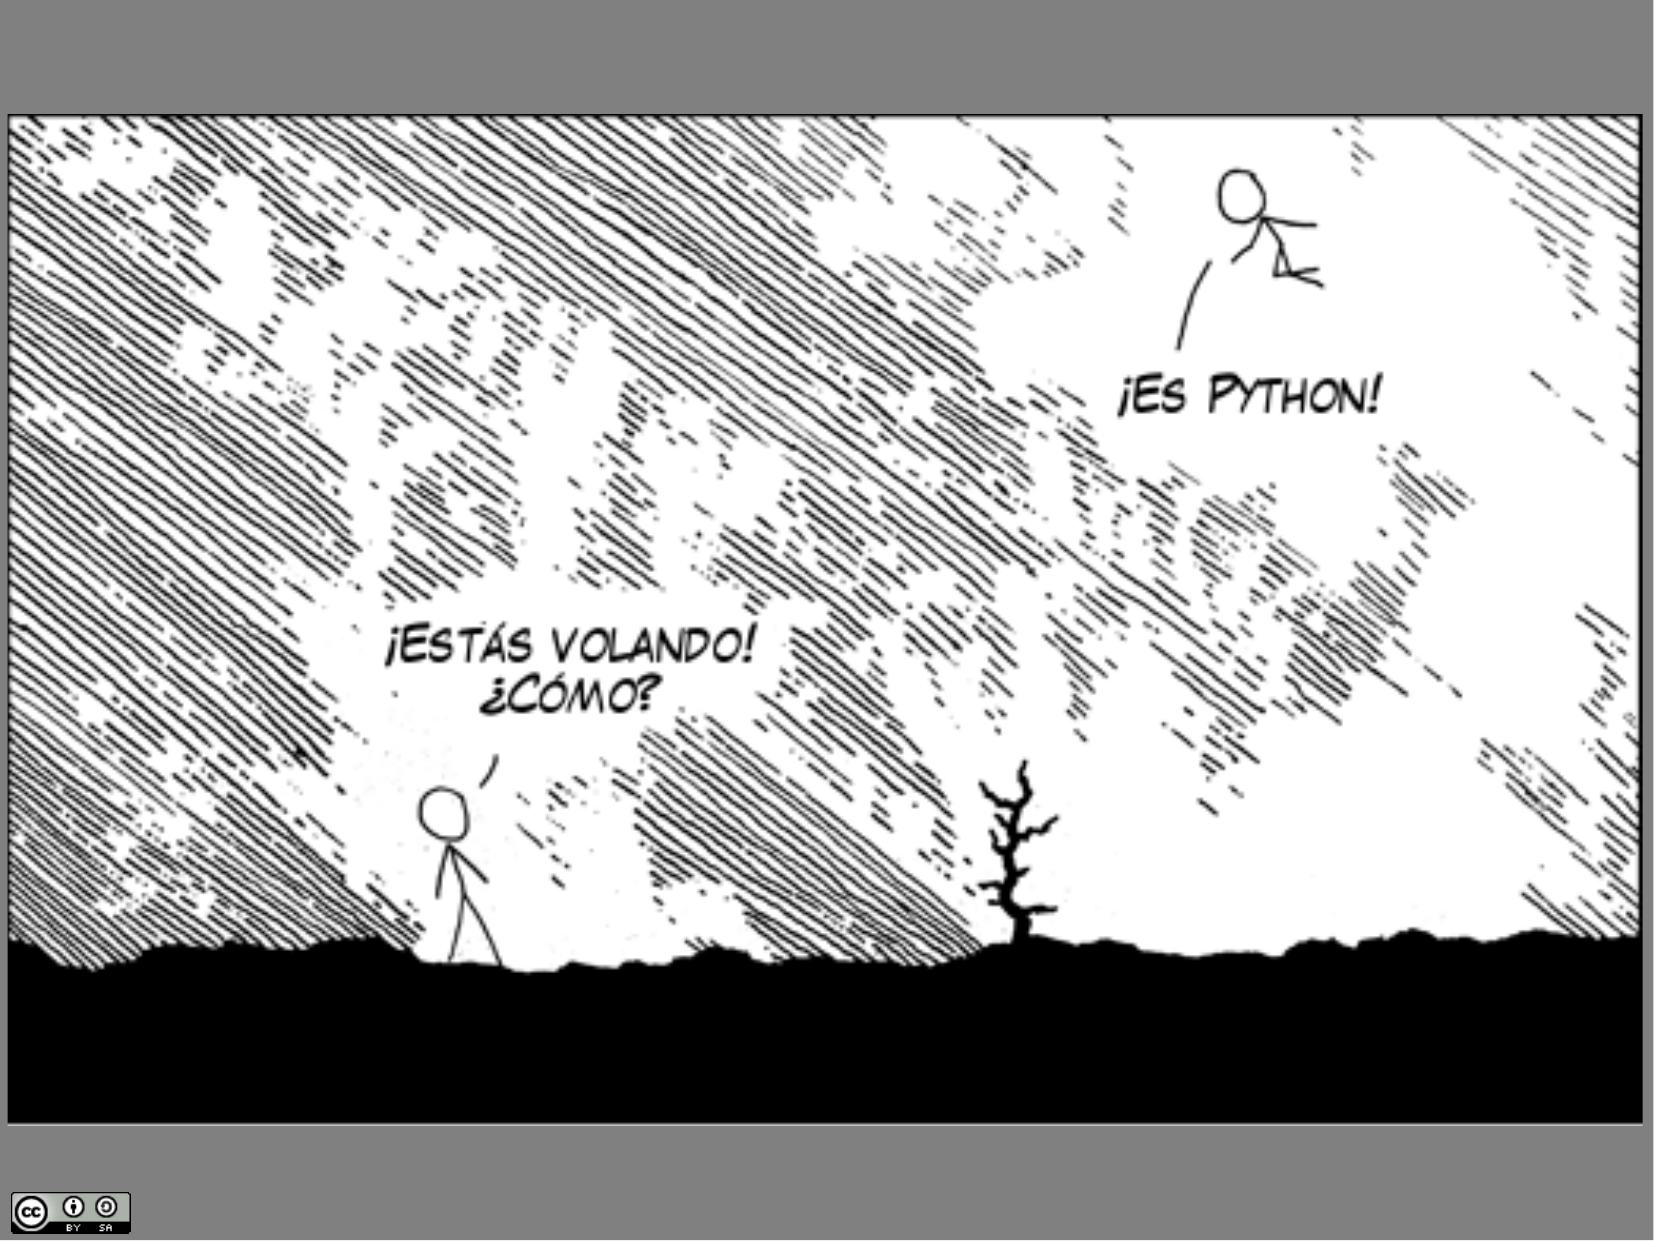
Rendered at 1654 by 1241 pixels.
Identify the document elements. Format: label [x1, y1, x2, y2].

picture [11, 1192, 131, 1234]
picture [7, 114, 1643, 1126]
text_box [0, 0, 1654, 1241]
